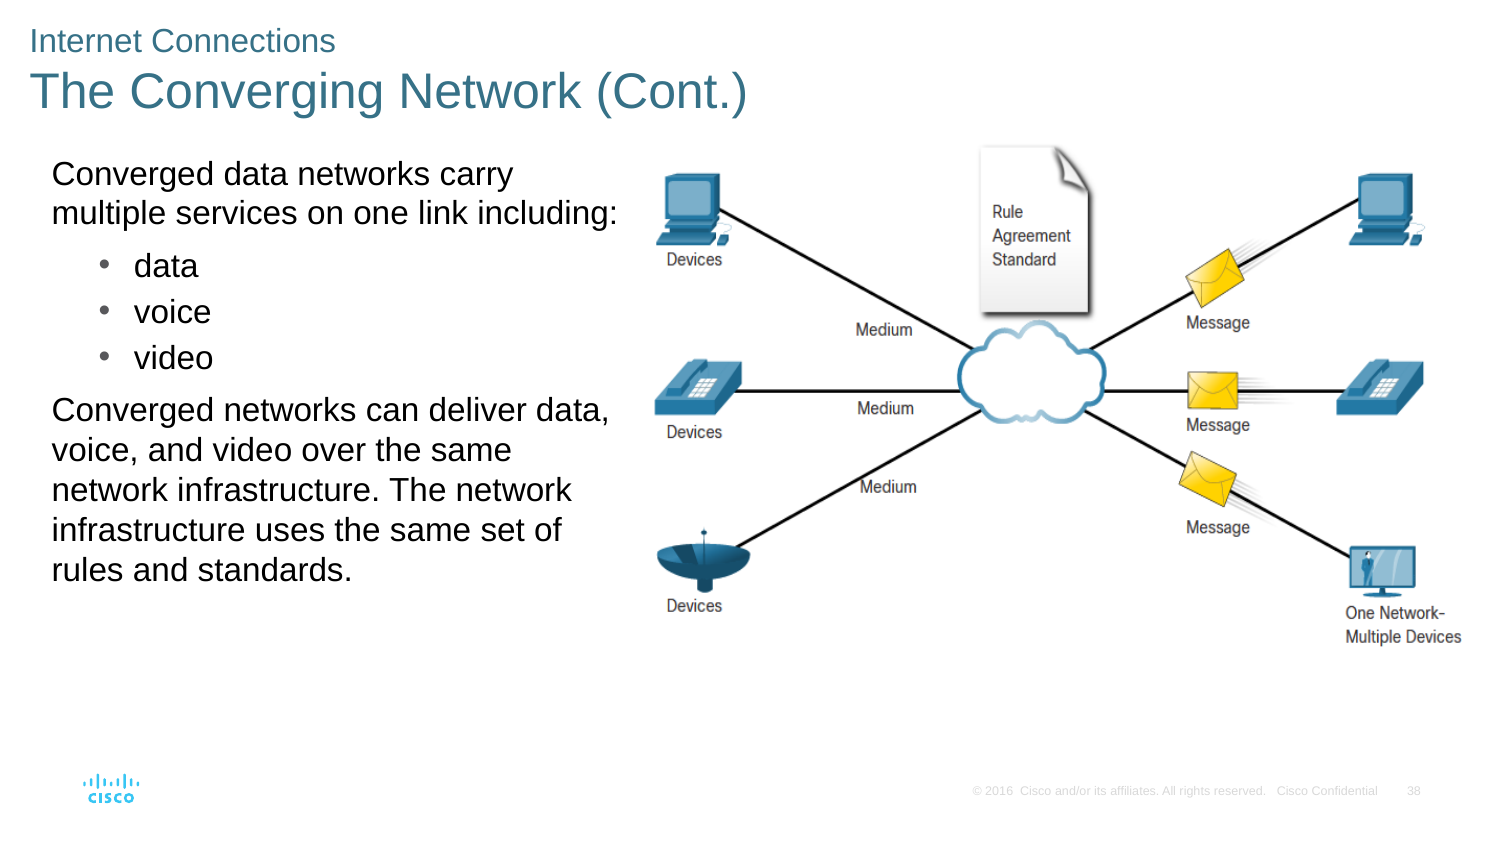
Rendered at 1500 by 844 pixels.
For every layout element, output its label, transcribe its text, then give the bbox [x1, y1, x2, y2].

list Converged data networks carry multiple services on one link including: data voice video Converged networks can deliver data, voice, and video over the same network infrastructure. The network infrastructure uses the same set of rules and standards. [36, 144, 649, 650]
picture [649, 143, 1466, 650]
title Internet Connections The Converging Network (Cont.) [14, 6, 812, 132]
